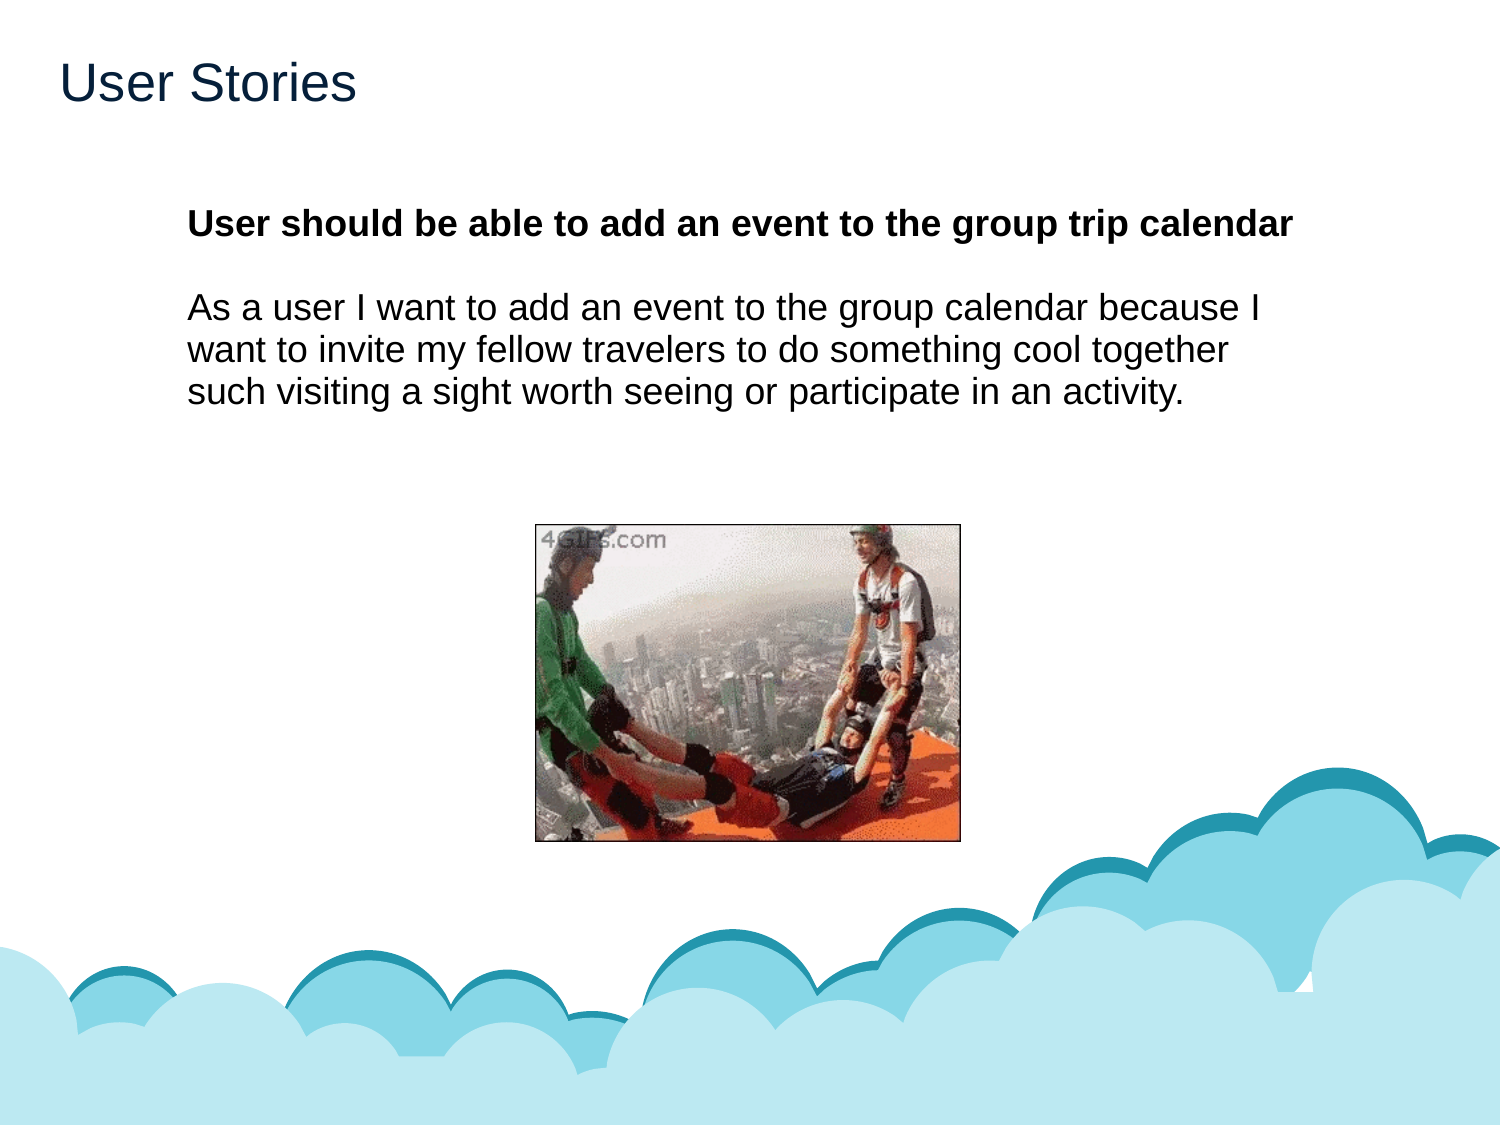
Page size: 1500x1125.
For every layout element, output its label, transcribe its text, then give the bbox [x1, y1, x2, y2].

text_box User Stories [45, 45, 556, 136]
picture [535, 524, 961, 842]
text_box User should be able to add an event to the group trip calendar As a user I want to add an event to the group calendar because I want to invite my fellow travelers to do something cool together such visiting a sight worth seeing or participate in an activity. [172, 195, 1328, 546]
